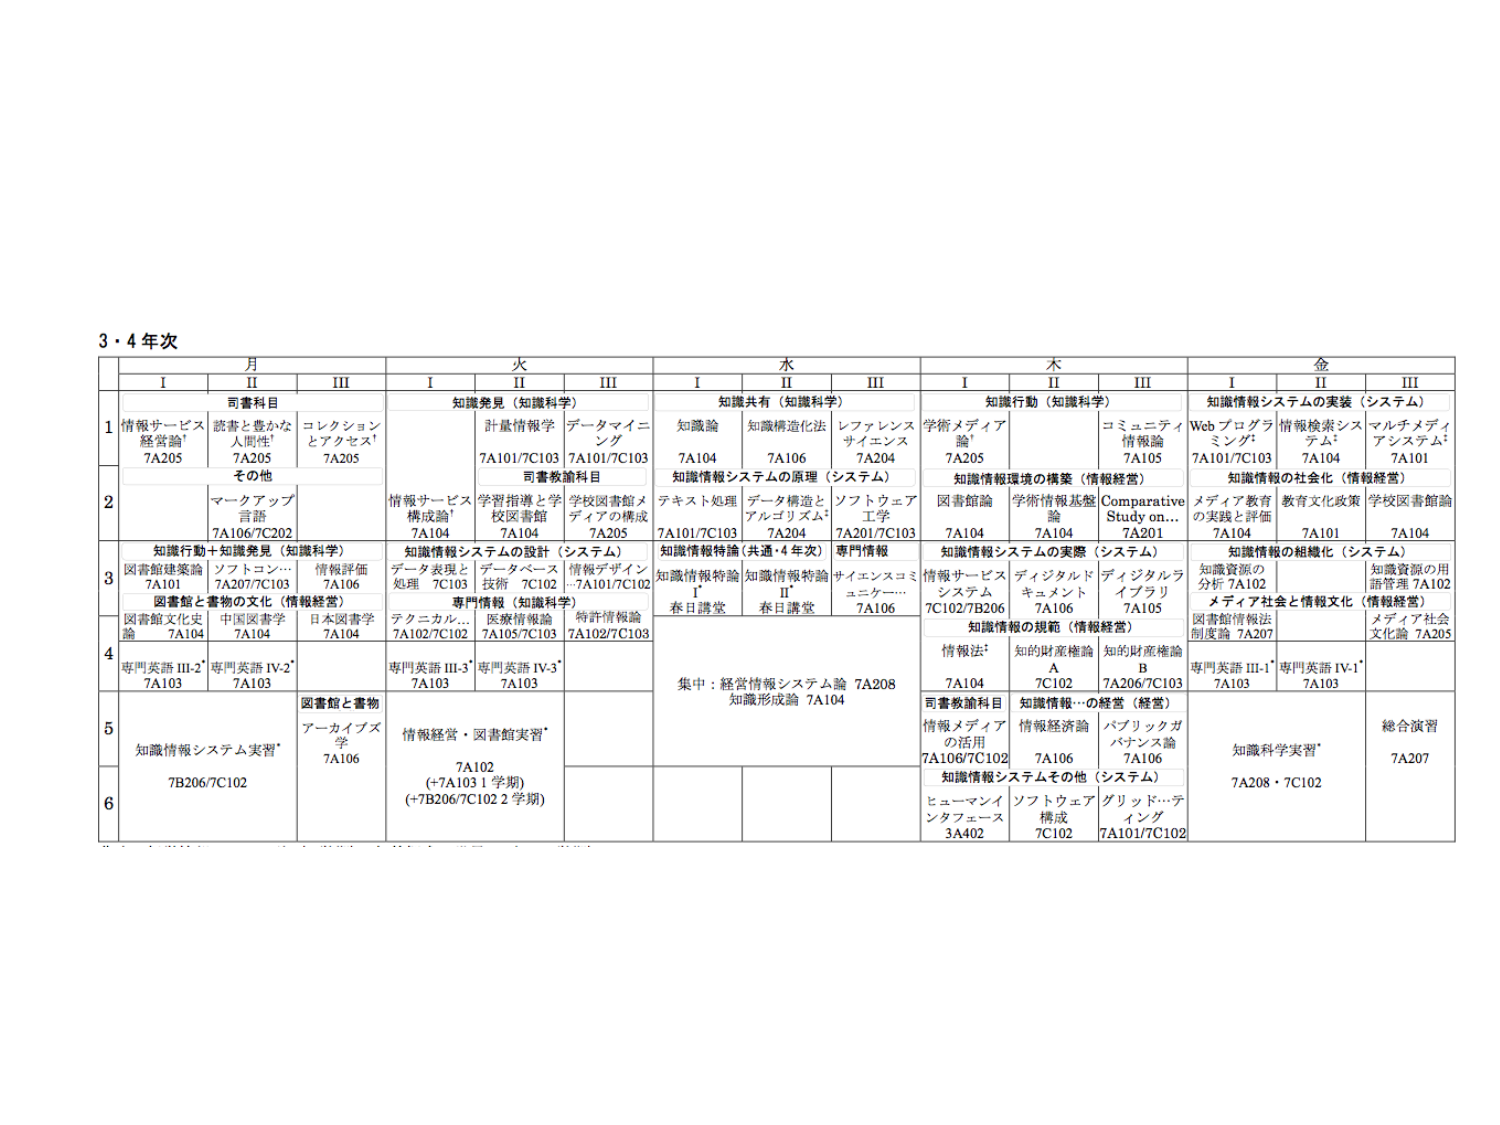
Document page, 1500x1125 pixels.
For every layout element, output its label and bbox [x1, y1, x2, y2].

picture [75, 315, 1470, 847]
